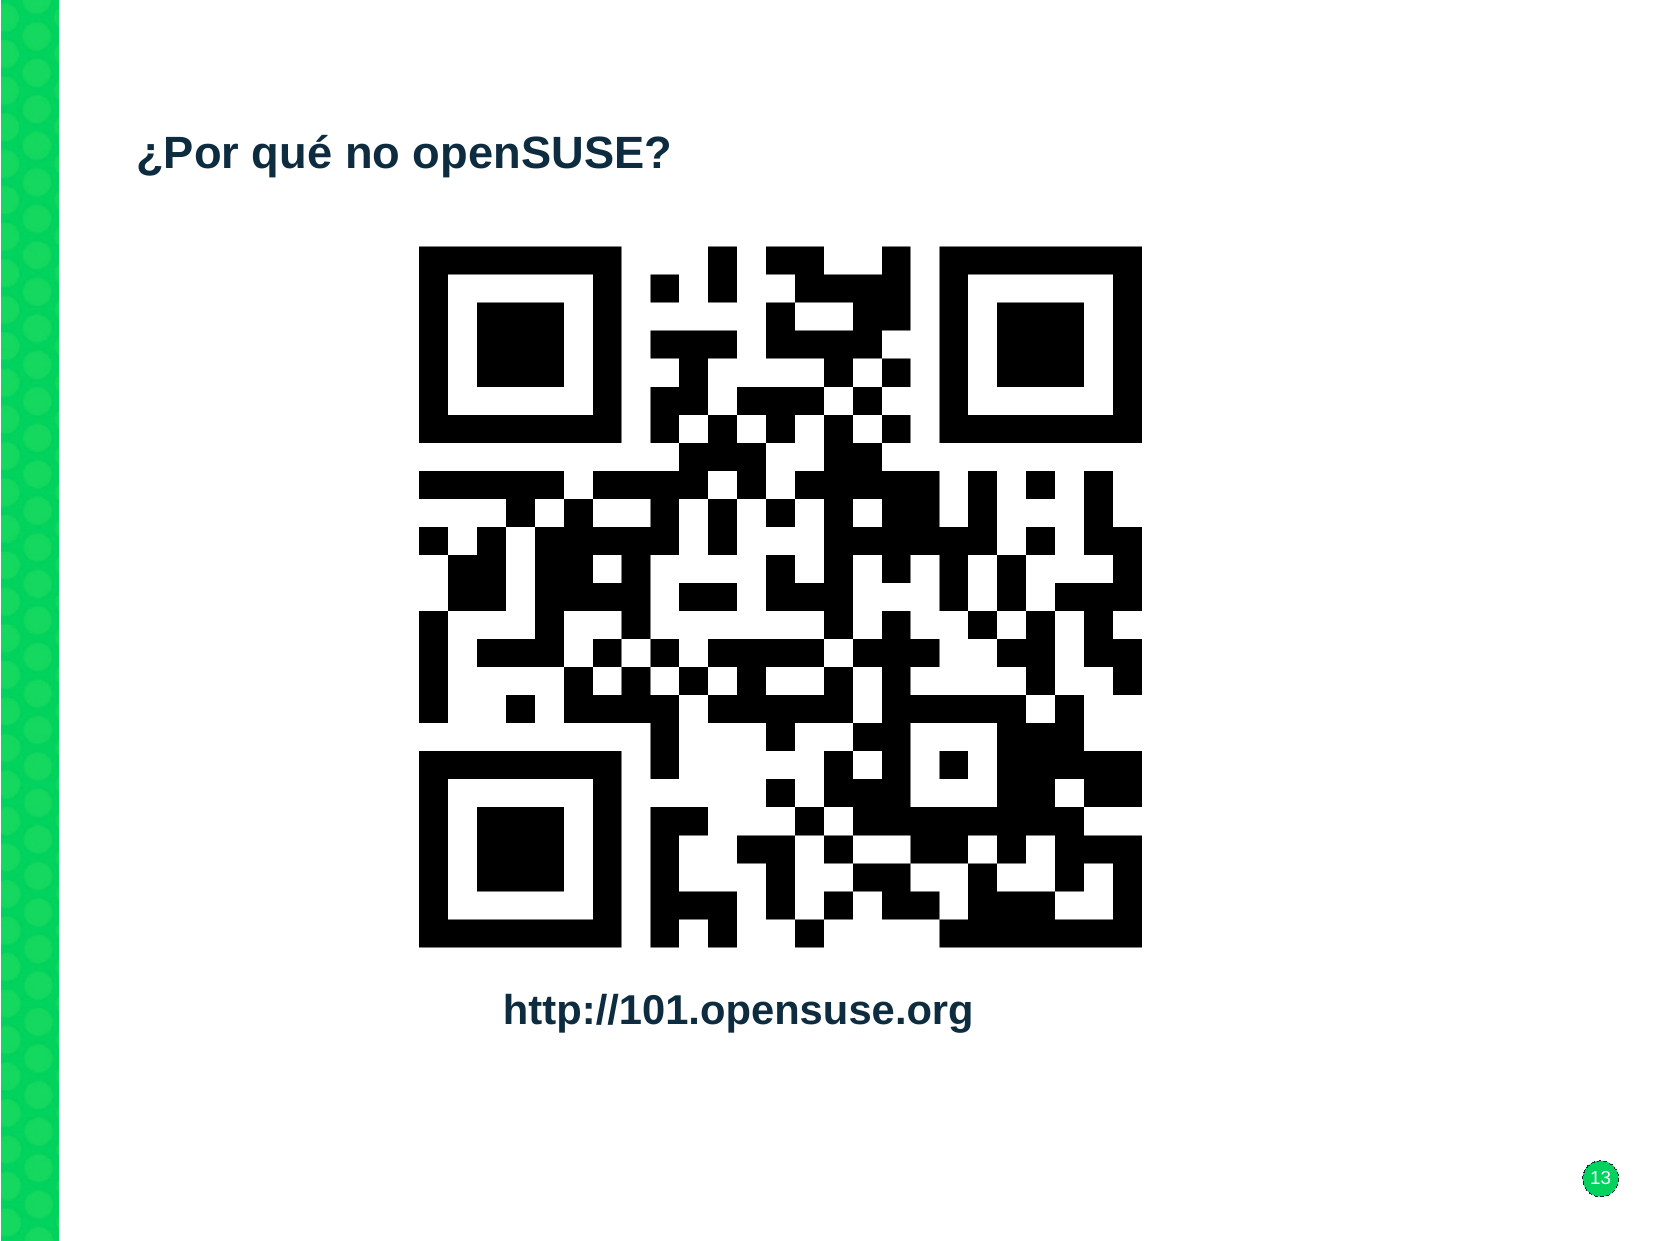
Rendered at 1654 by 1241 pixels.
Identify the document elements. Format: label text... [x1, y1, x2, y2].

title ¿Por qué no openSUSE? [121, 49, 1531, 257]
list http://101.opensuse.org [487, 976, 1058, 1069]
picture [1, 0, 59, 1241]
picture [390, 218, 1171, 976]
